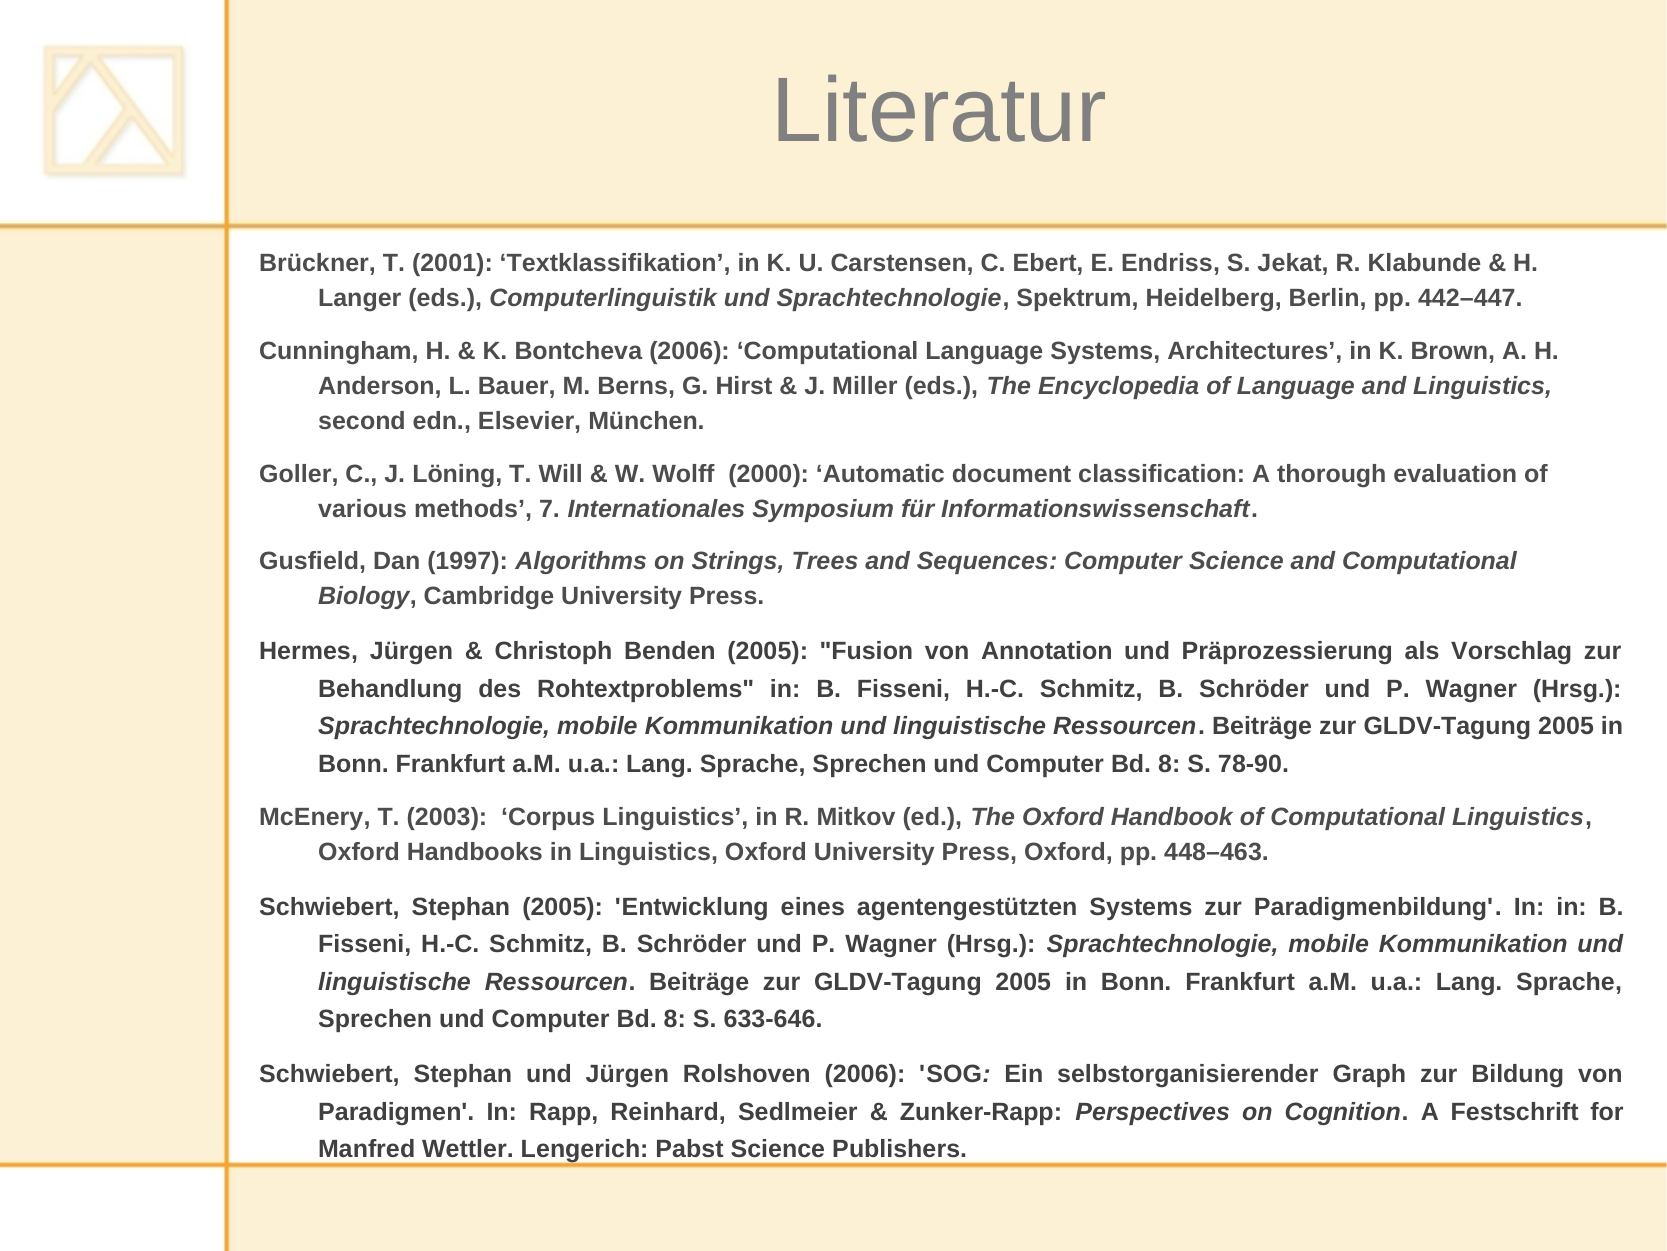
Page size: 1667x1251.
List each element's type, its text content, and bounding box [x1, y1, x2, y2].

title Literatur [268, 0, 1611, 238]
list Brückner, T. (2001): ‘Textklassifikation’, in K. U. Carstensen, C. Ebert, E. Endriss, S. Jekat, R. Klabunde & H. Langer (eds.), Computerlinguistik und Sprachtechnologie, Spektrum, Heidelberg, Berlin, pp. 442–447. Cunningham, H. & K. Bontcheva (2006): ‘Computational Language Systems, Architectures’, in K. Brown, A. H. Anderson, L. Bauer, M. Berns, G. Hirst & J. Miller (eds.), The Encyclopedia of Language and Linguistics, second edn., Elsevier, München. Goller, C., J. Löning, T. Will & W. Wolff (2000): ‘Automatic document classification: A thorough evaluation of various methods’, 7. Internationales Symposium für Informationswissenschaft. Gusfield, Dan (1997): Algorithms on Strings, Trees and Sequences: Computer Science and Computational Biology, Cambridge University Press. Hermes, Jürgen & Christoph Benden (2005): "Fusion von Annotation und Präprozessierung als Vorschlag zur Behandlung des Rohtextproblems" in: B. Fisseni, H.-C. Schmitz, B. Schröder und P. Wagner (Hrsg.): Sprachtechnologie, mobile Kommunikation und linguistische Ressourcen. Beiträge zur GLDV-Tagung 2005 in Bonn. Frankfurt a.M. u.a.: Lang. Sprache, Sprechen und Computer Bd. 8: S. 78-90. McEnery, T. (2003): ‘Corpus Linguistics’, in R. Mitkov (ed.), The Oxford Handbook of Computational Linguistics, Oxford Handbooks in Linguistics, Oxford University Press, Oxford, pp. 448–463. Schwiebert, Stephan (2005): 'Entwicklung eines agentengestützten Systems zur Paradigmenbildung'. In: in: B. Fisseni, H.-C. Schmitz, B. Schröder und P. Wagner (Hrsg.): Sprachtechnologie, mobile Kommunikation und linguistische Ressourcen. Beiträge zur GLDV-Tagung 2005 in Bonn. Frankfurt a.M. u.a.: Lang. Sprache, Sprechen und Computer Bd. 8: S. 633-646. Schwiebert, Stephan und Jürgen Rolshoven (2006): 'SOG: Ein selbstorganisierender Graph zur Bildung von Paradigmen'. In: Rapp, Reinhard, Sedlmeier & Zunker-Rapp: Perspectives on Cognition. A Festschrift for Manfred Wettler. Lengerich: Pabst Science Publishers. [230, 242, 1625, 1160]
picture [0, 0, 1667, 1251]
